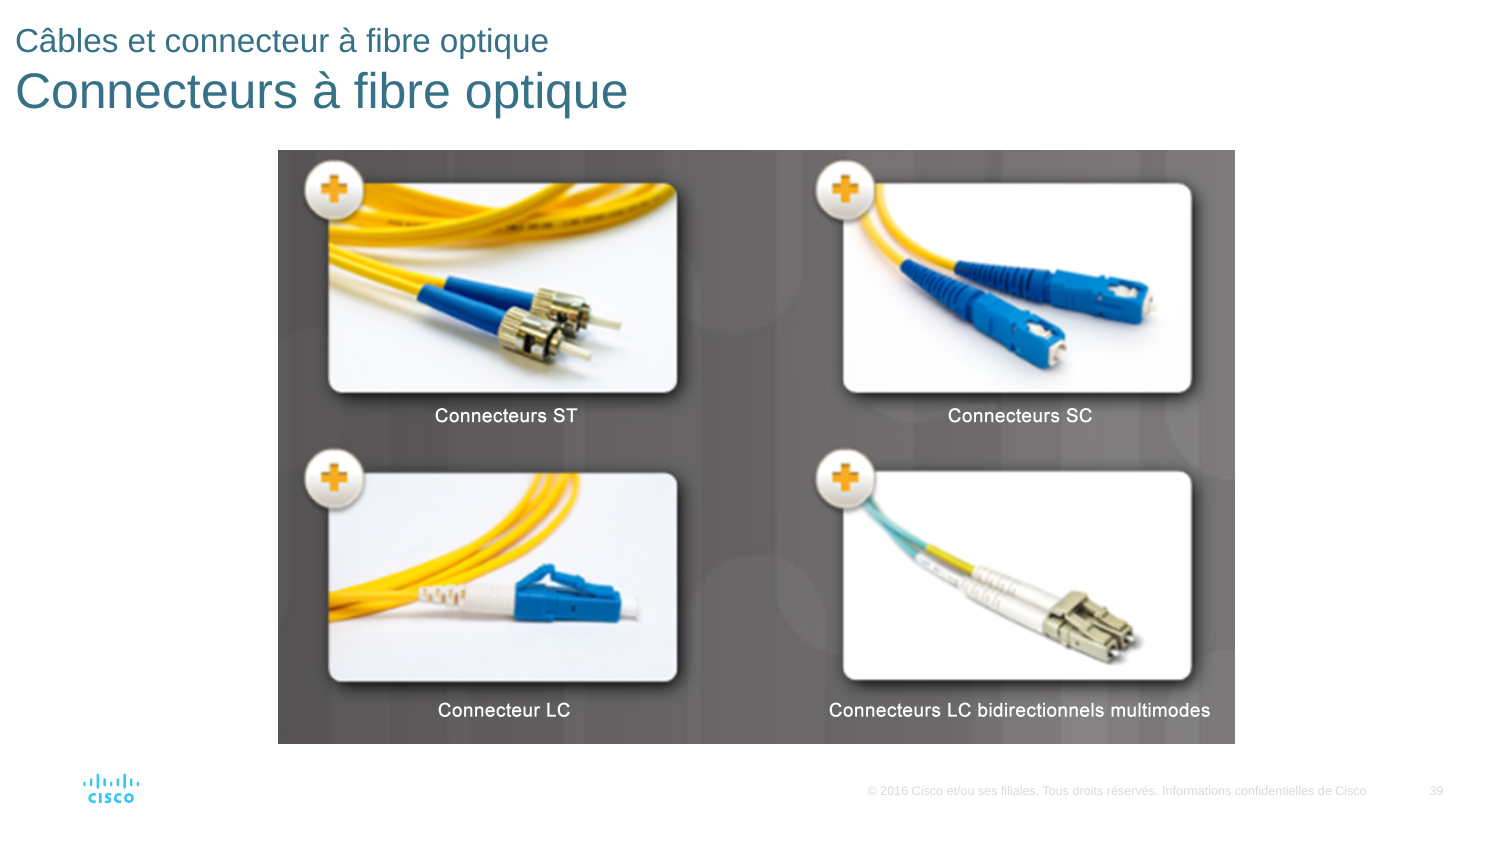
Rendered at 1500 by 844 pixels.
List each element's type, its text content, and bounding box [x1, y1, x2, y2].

picture [278, 150, 1235, 744]
title Câbles et connecteur à fibre optique Connecteurs à fibre optique [0, 6, 1500, 131]
